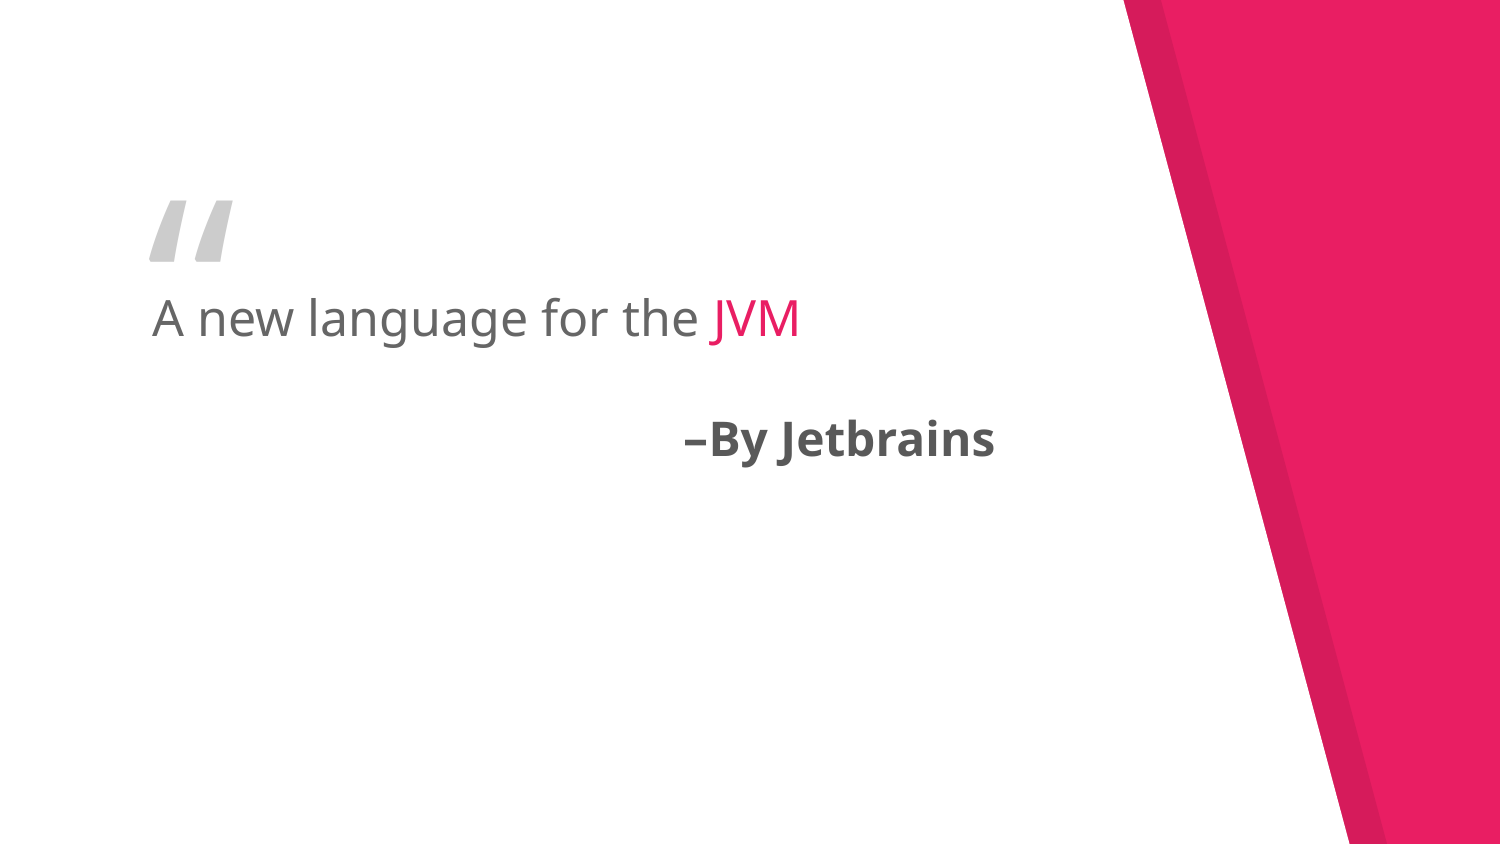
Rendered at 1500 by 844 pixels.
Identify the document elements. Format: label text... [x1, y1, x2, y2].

list A new language for the JVM –By Jetbrains [137, 271, 1011, 642]
